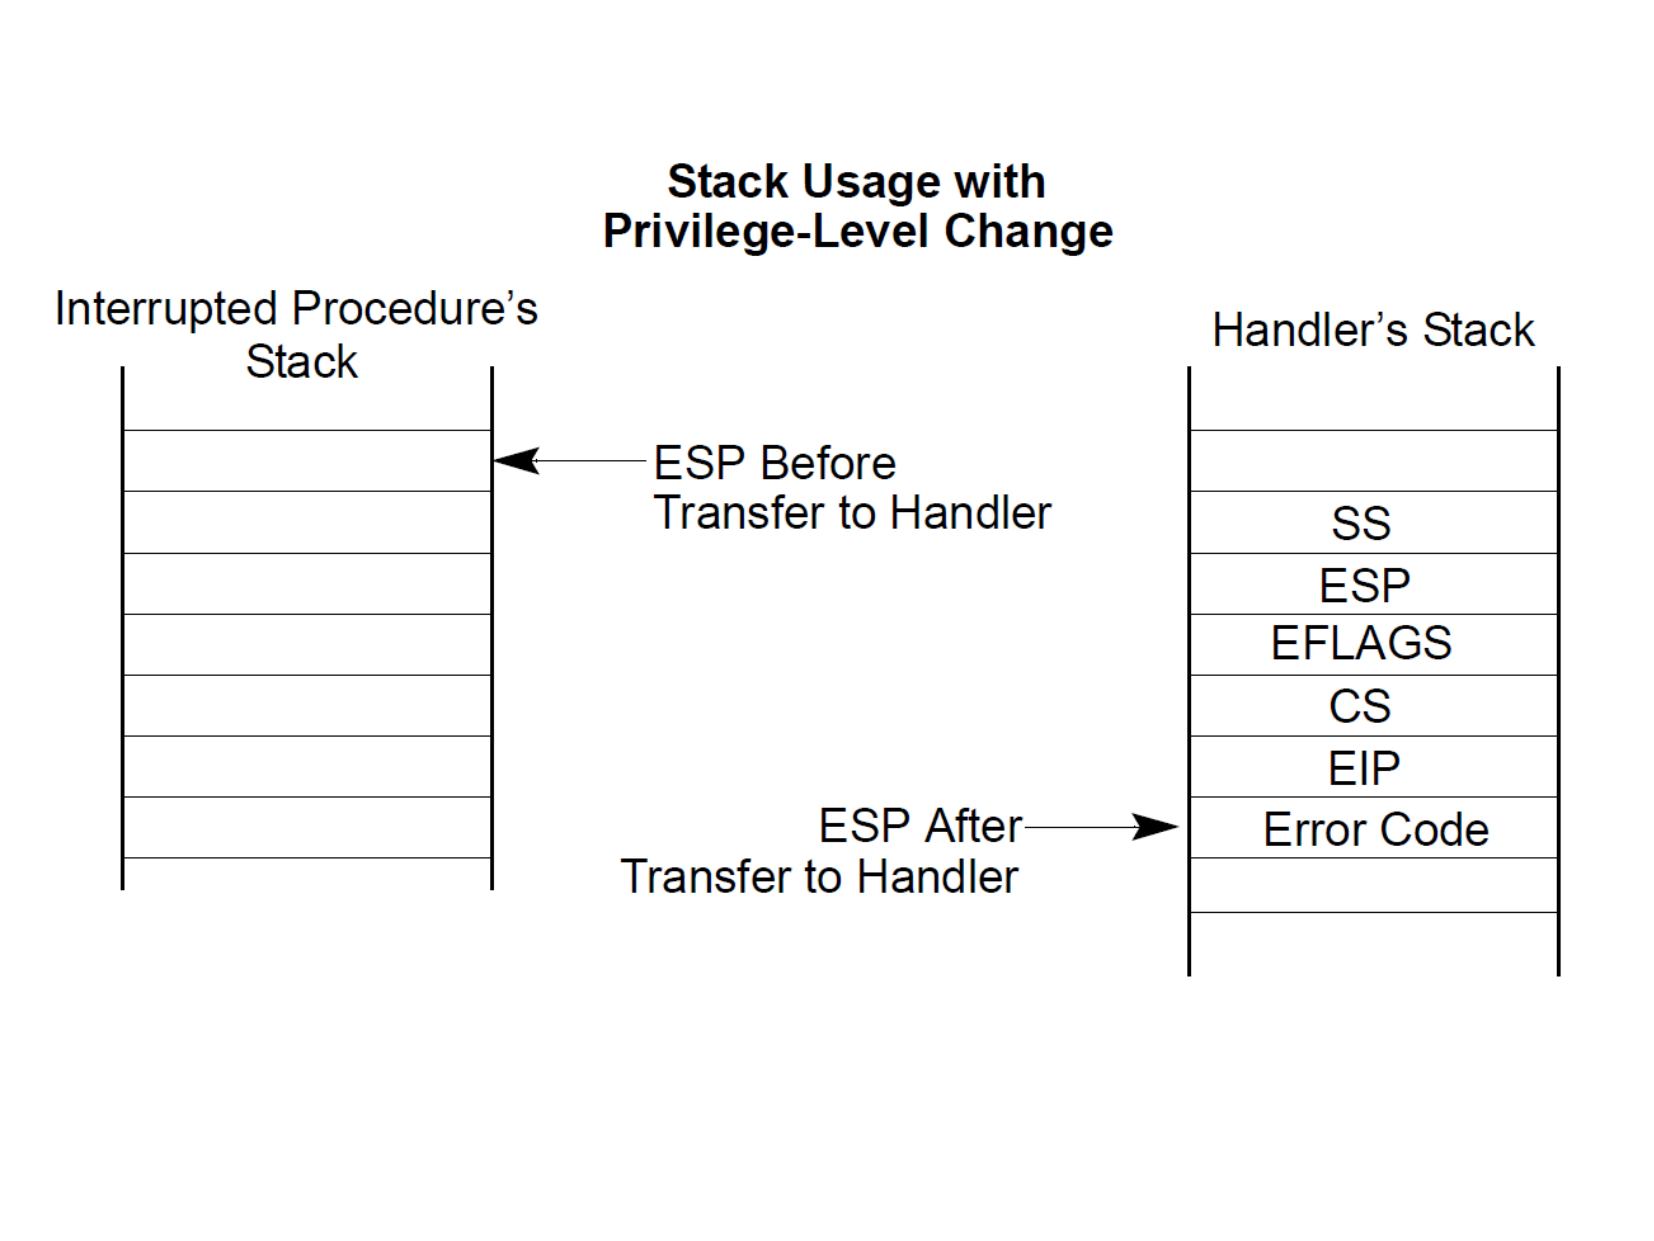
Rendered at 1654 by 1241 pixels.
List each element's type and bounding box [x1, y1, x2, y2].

picture [37, 152, 1576, 1002]
